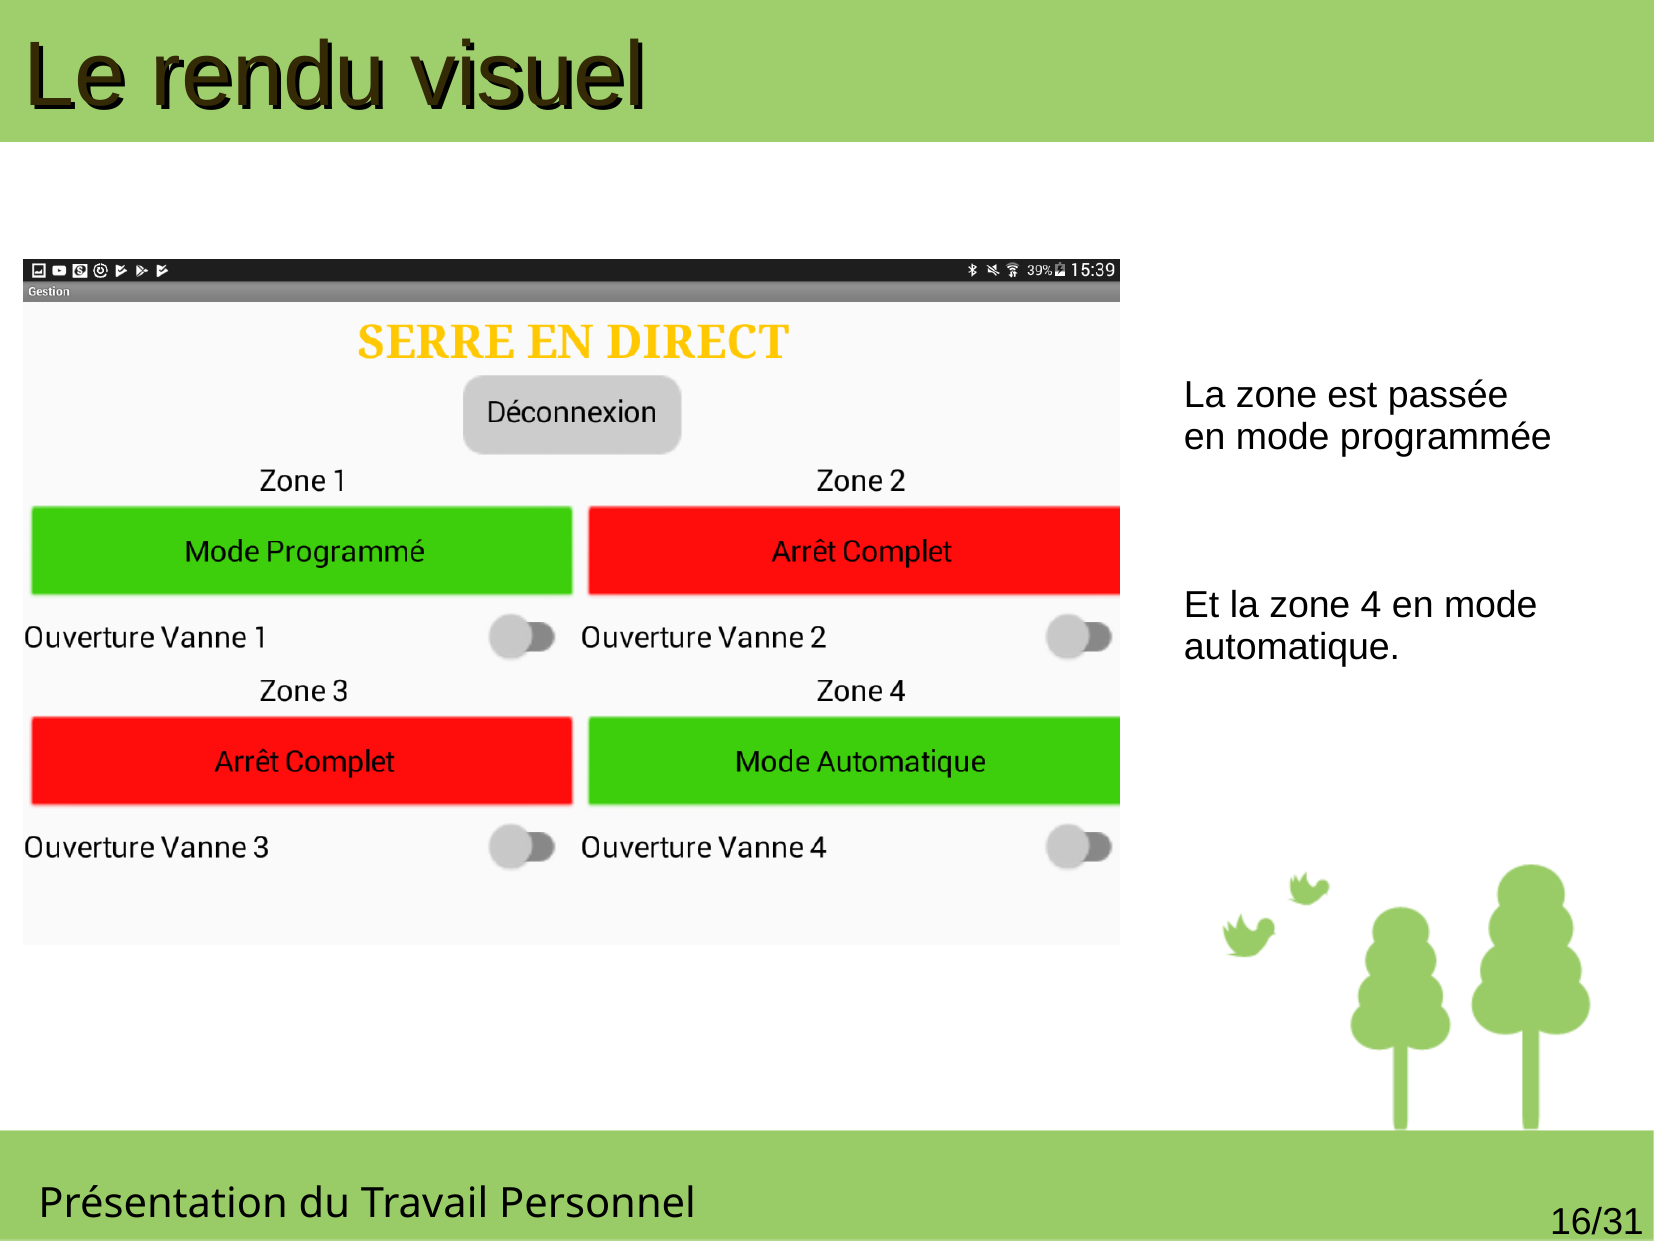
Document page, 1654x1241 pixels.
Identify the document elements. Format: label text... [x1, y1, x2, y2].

text_box [0, 0, 1654, 142]
text_box <numéro>/31 [1535, 1192, 1654, 1241]
picture [0, 142, 1654, 1241]
title Le rendu visuel [23, 5, 1654, 142]
text_box La zone est passée en mode programmée Et la zone 4 en mode automatique. [1169, 366, 1571, 720]
text_box Présentation du Travail Personnel [23, 1165, 1441, 1229]
list [82, 249, 1571, 969]
